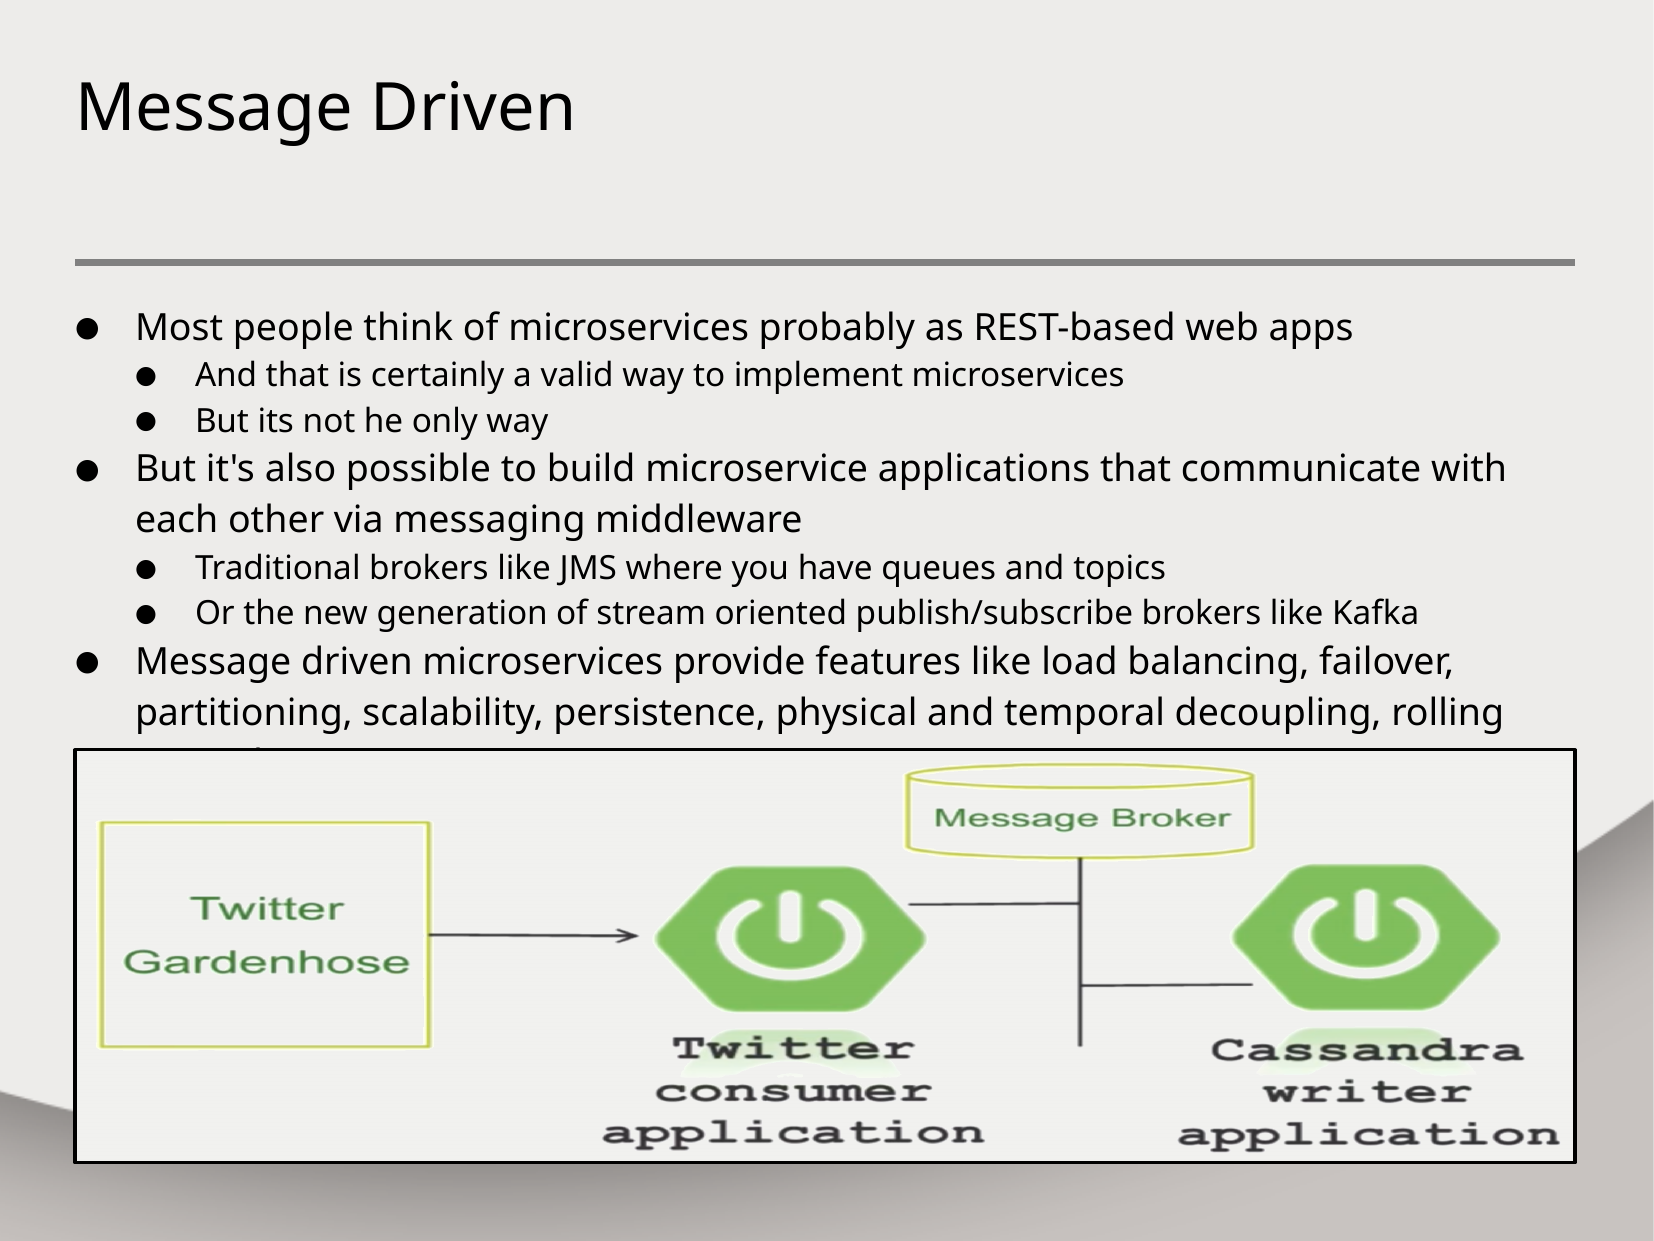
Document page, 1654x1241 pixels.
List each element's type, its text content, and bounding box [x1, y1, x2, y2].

title Message Driven [75, 75, 1576, 226]
list Most people think of microservices probably as REST-based web apps And that is certainly a valid way to implement microservices But its not he only way But it's also possible to build microservice applications that communicate with each other via messaging middleware Traditional brokers like JMS where you have queues and topics Or the new generation of stream oriented publish/subscribe brokers like Kafka Message driven microservices provide features like load balancing, failover, partitioning, scalability, persistence, physical and temporal decoupling, rolling upgrades, etc ... [75, 300, 1576, 748]
picture [0, 0, 1654, 1241]
